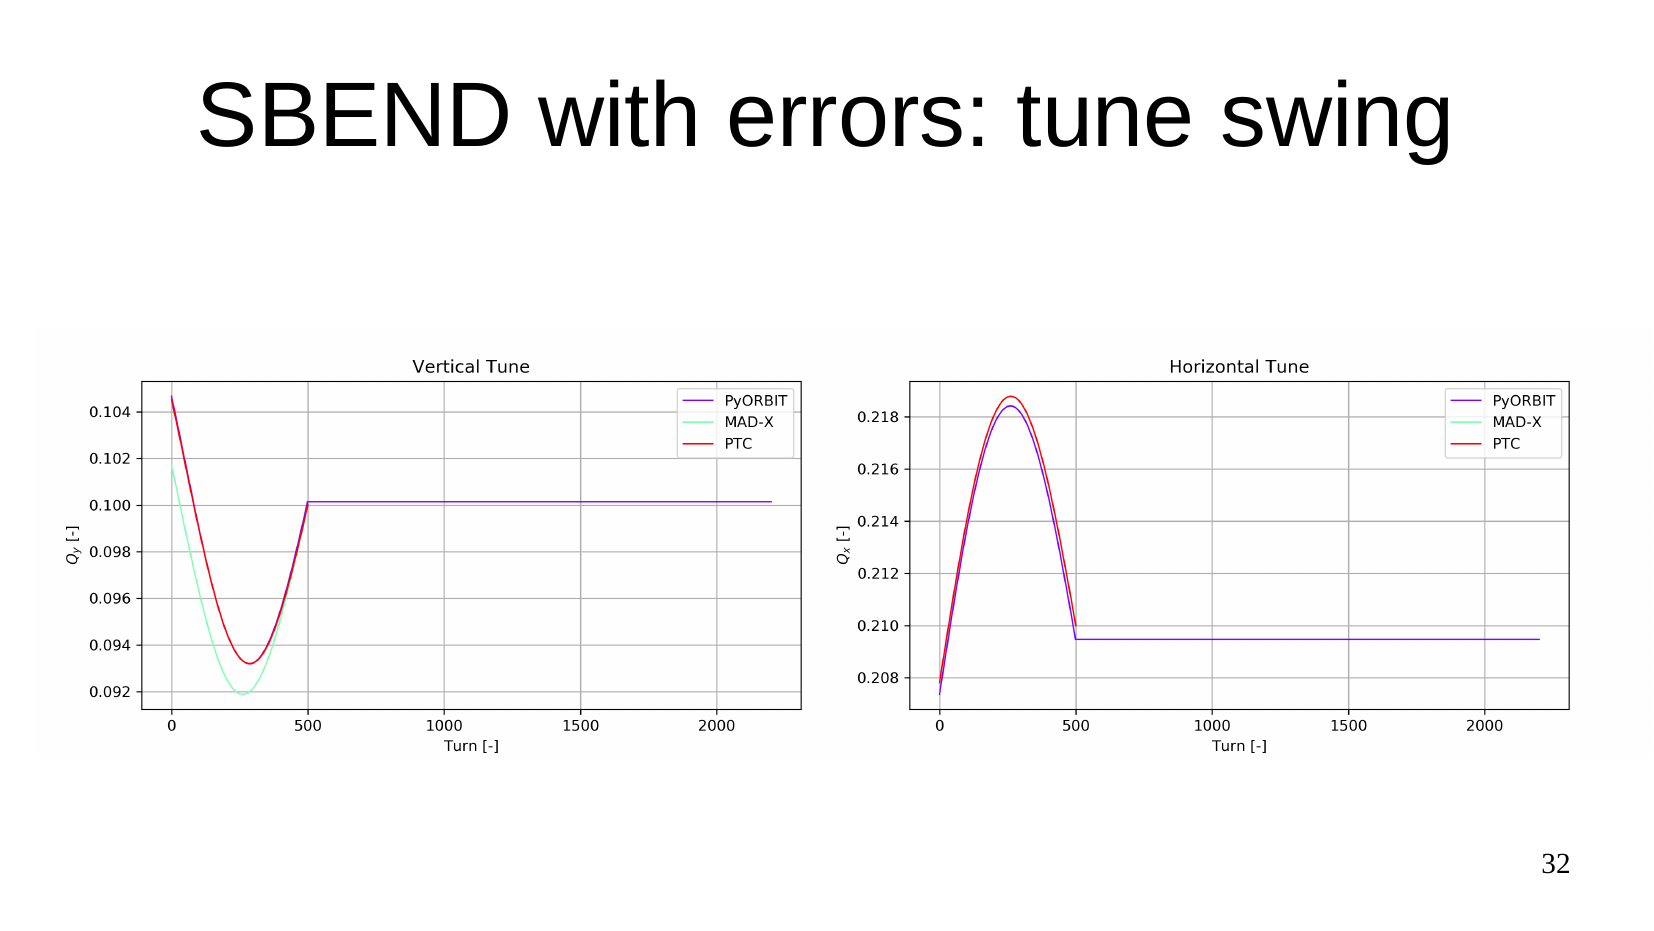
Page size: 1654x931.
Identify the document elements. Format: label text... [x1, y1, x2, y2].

picture [35, 330, 1654, 756]
title SBEND with errors: tune swing [82, 37, 1571, 193]
